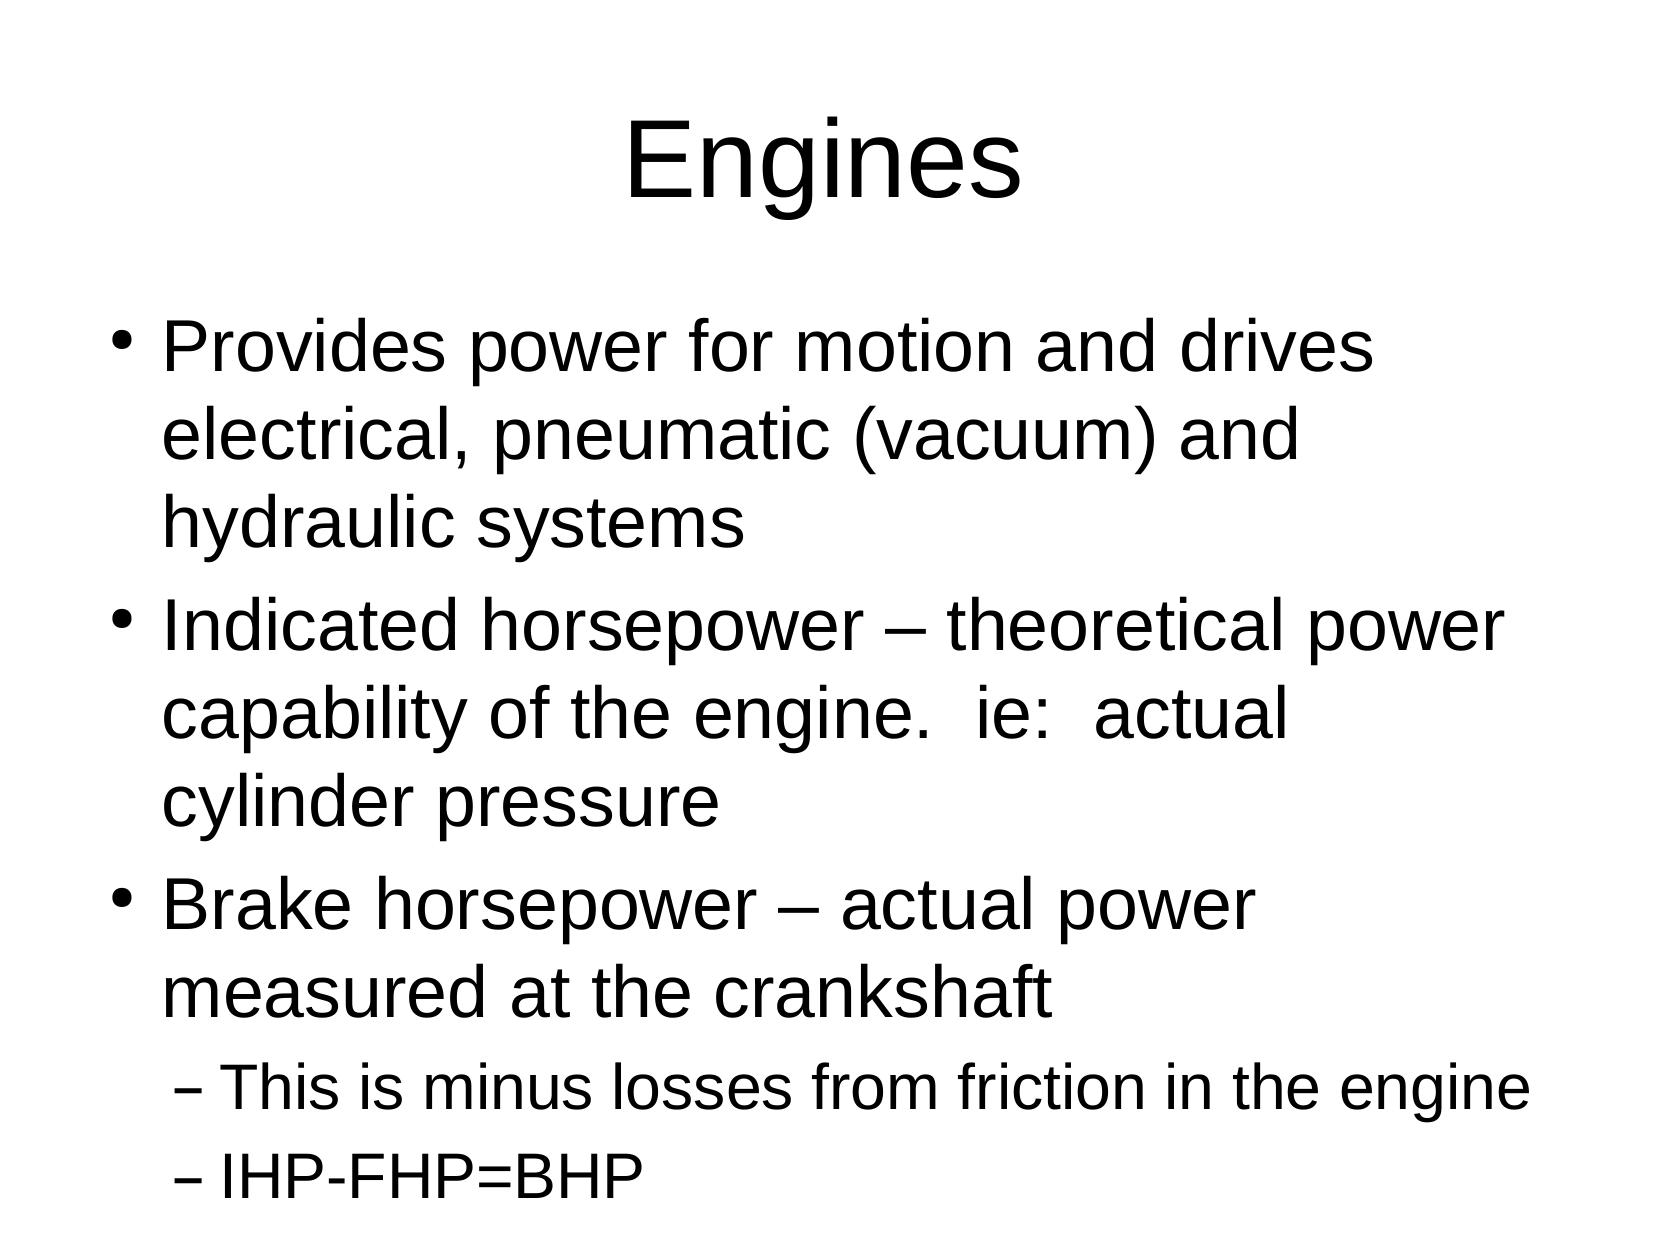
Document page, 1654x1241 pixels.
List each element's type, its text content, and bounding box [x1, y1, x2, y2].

title Engines [82, 16, 1571, 289]
list Provides power for motion and drives electrical, pneumatic (vacuum) and hydraulic systems Indicated horsepower – theoretical power capability of the engine. ie: actual cylinder pressure Brake horsepower – actual power measured at the crankshaft This is minus losses from friction in the engine IHP-FHP=BHP [82, 289, 1571, 1241]
